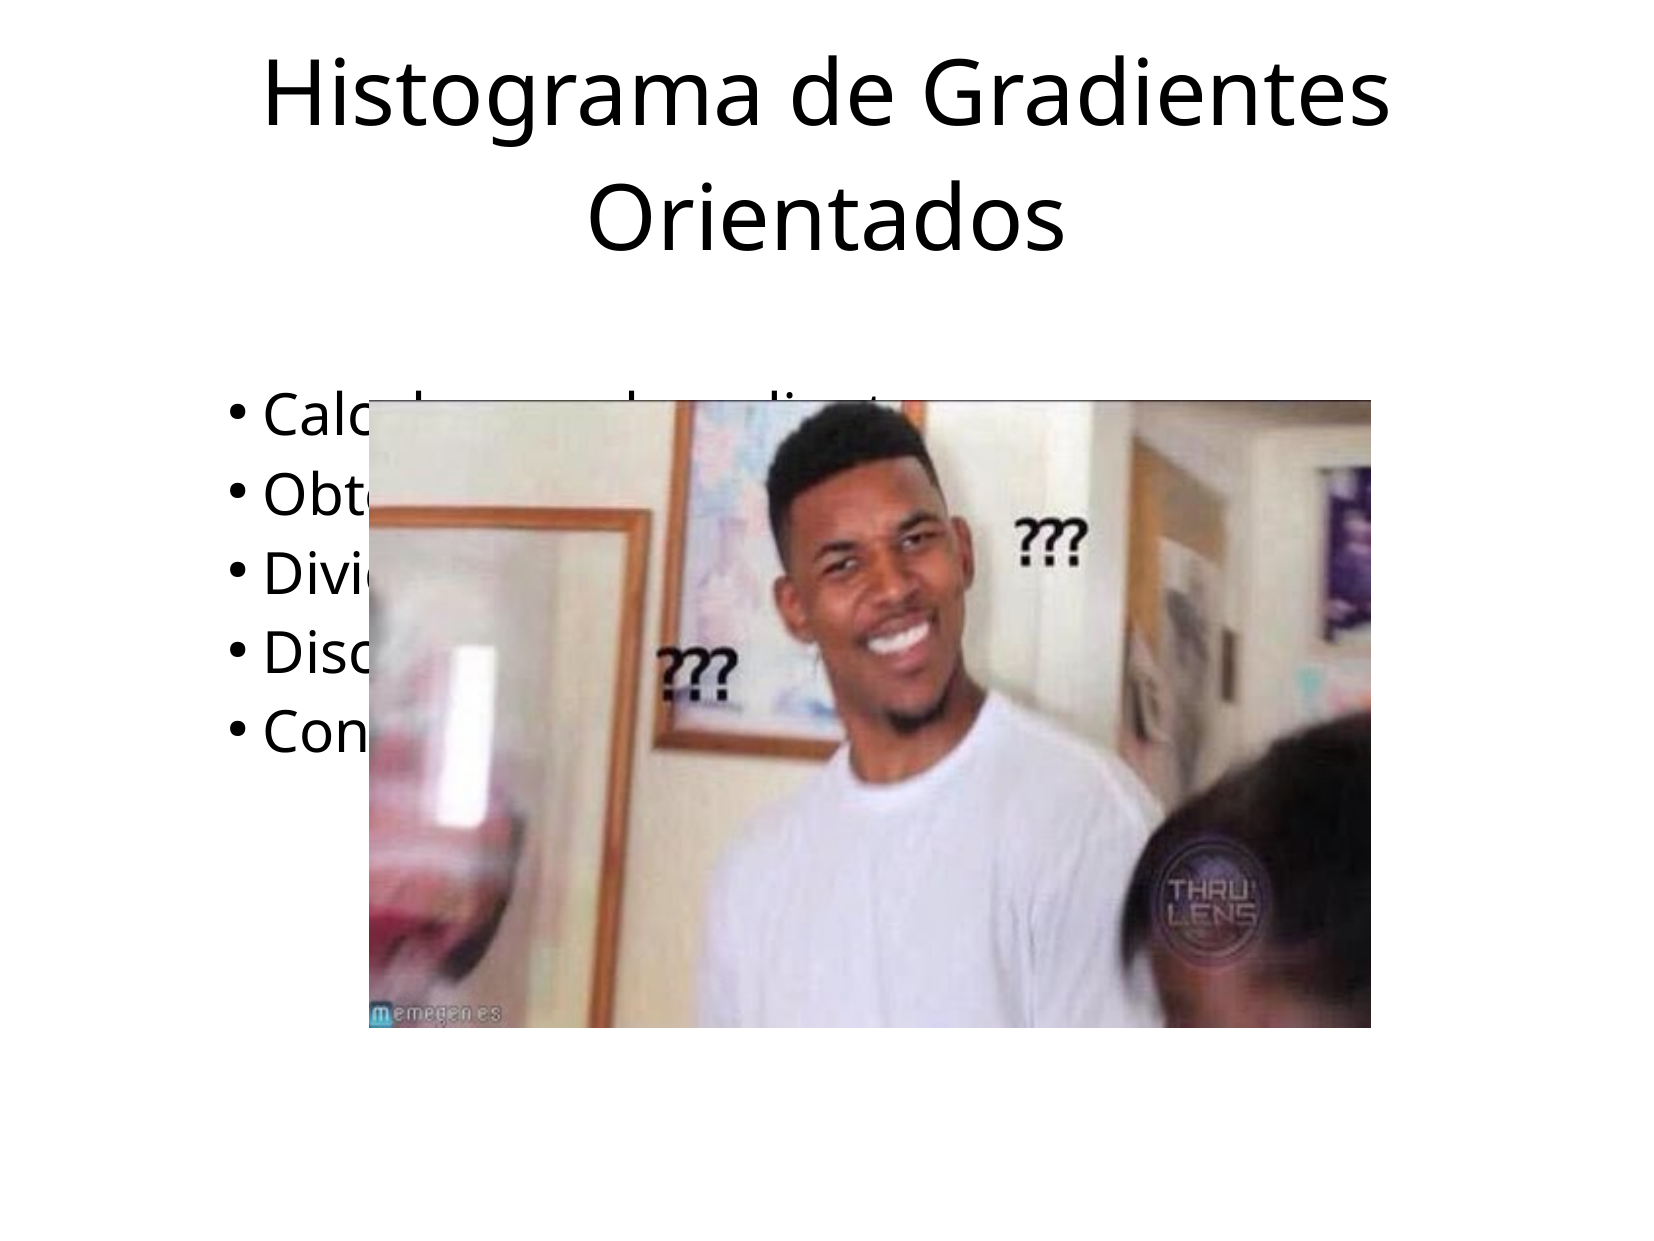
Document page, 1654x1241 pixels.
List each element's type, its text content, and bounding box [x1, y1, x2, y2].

picture [369, 400, 1371, 1028]
title Histograma de Gradientes Orientados [82, 49, 1571, 257]
text_box Calculamos el gradiente Obtenemos las orientaciones Dividir la imagen en bloques Discretizamos orientaciones Concatenamos los histogramas [212, 366, 1382, 969]
